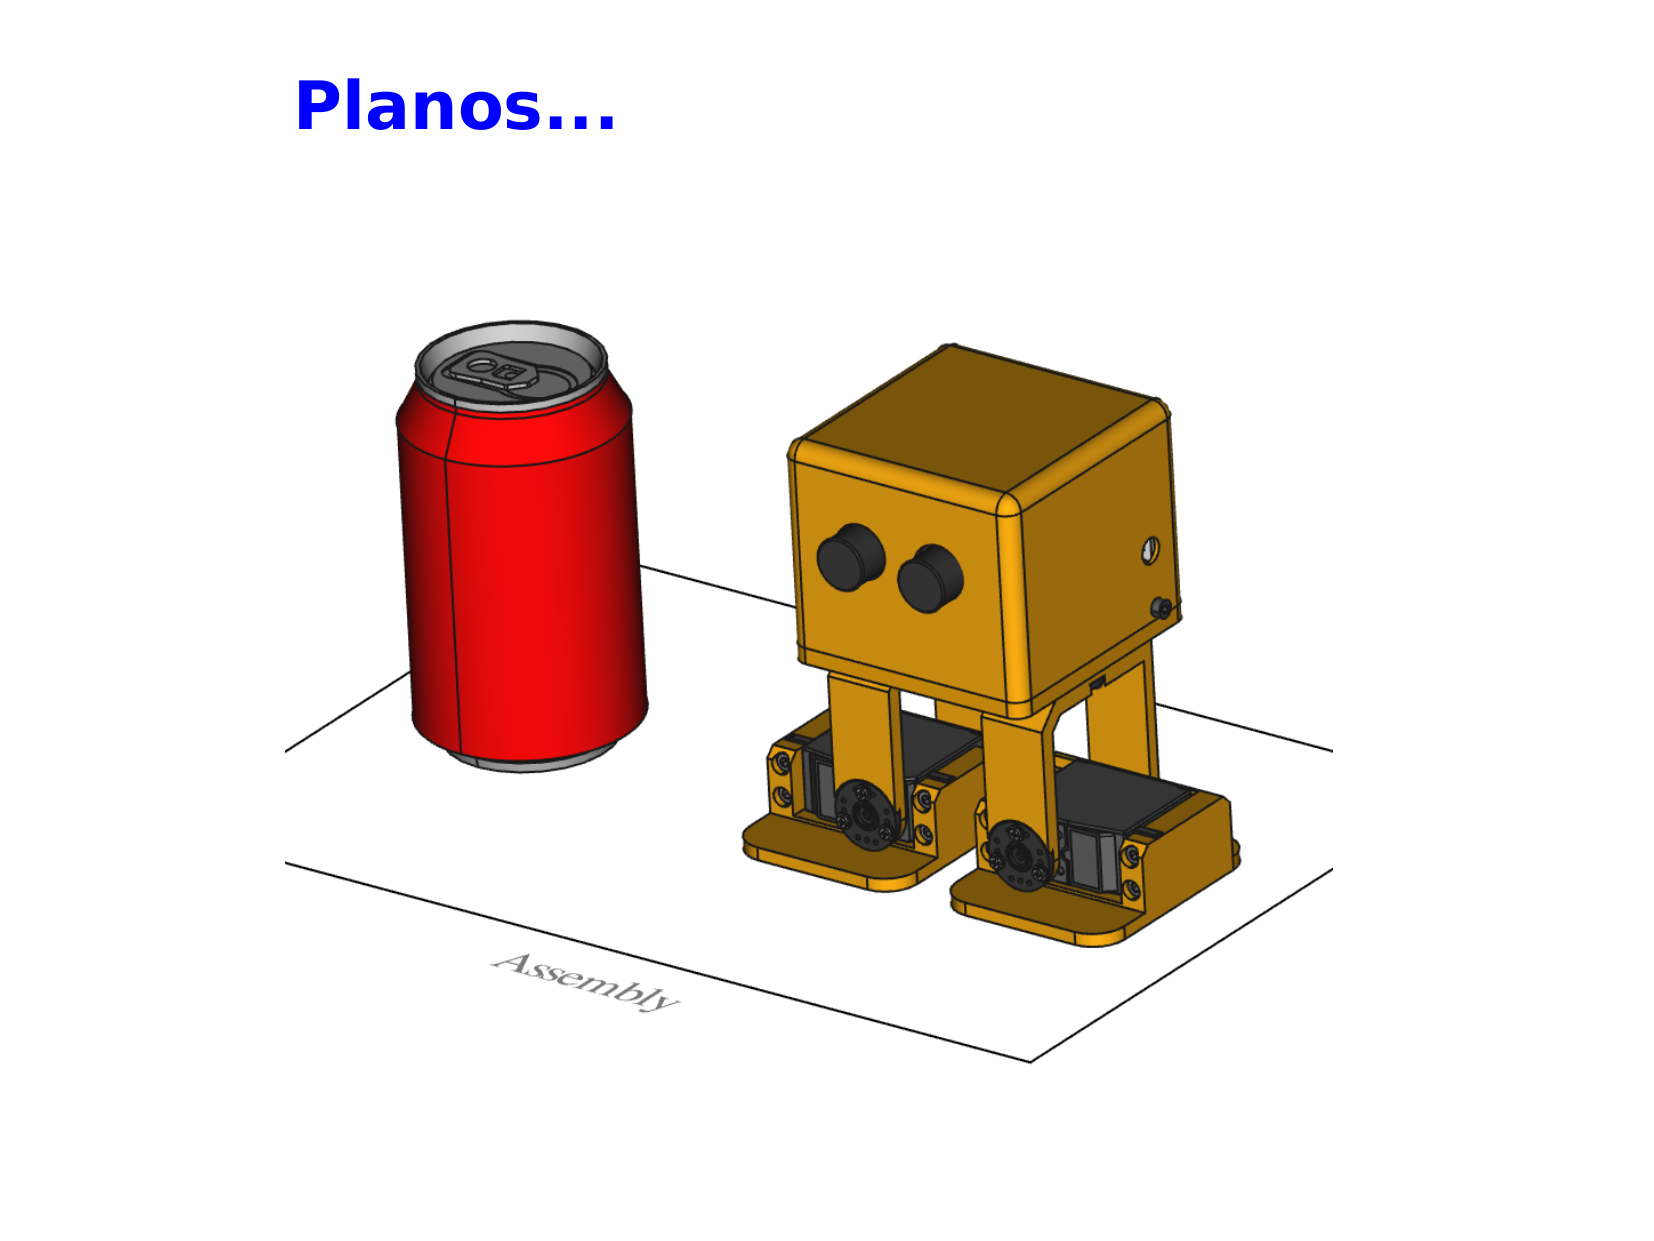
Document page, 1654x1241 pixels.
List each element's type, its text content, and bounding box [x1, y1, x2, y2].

picture [285, 164, 1333, 1132]
text_box Planos... [279, 60, 885, 153]
